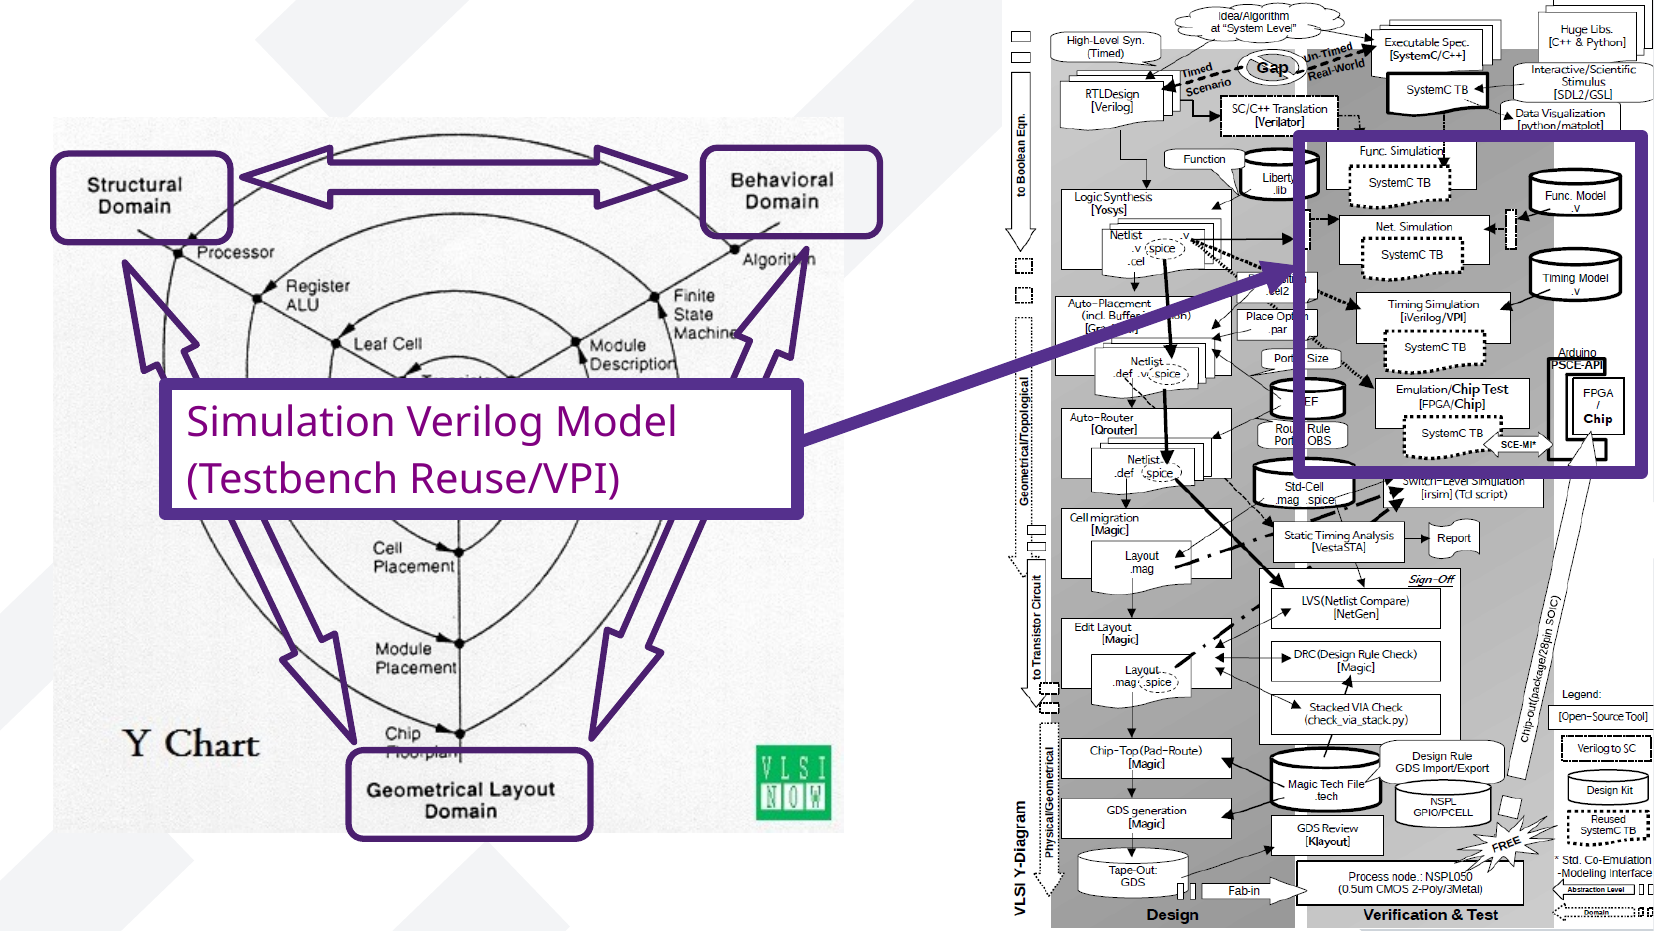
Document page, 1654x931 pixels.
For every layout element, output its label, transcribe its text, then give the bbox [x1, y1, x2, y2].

picture [57, 157, 227, 239]
picture [233, 514, 348, 729]
picture [352, 754, 587, 833]
picture [1002, 0, 1654, 929]
picture [597, 514, 702, 725]
text_box Simulation Verilog Model (Testbench Reuse/VPI) [165, 383, 798, 514]
picture [706, 151, 844, 233]
picture [53, 117, 844, 833]
picture [736, 262, 801, 383]
picture [1305, 142, 1635, 466]
picture [131, 276, 194, 383]
